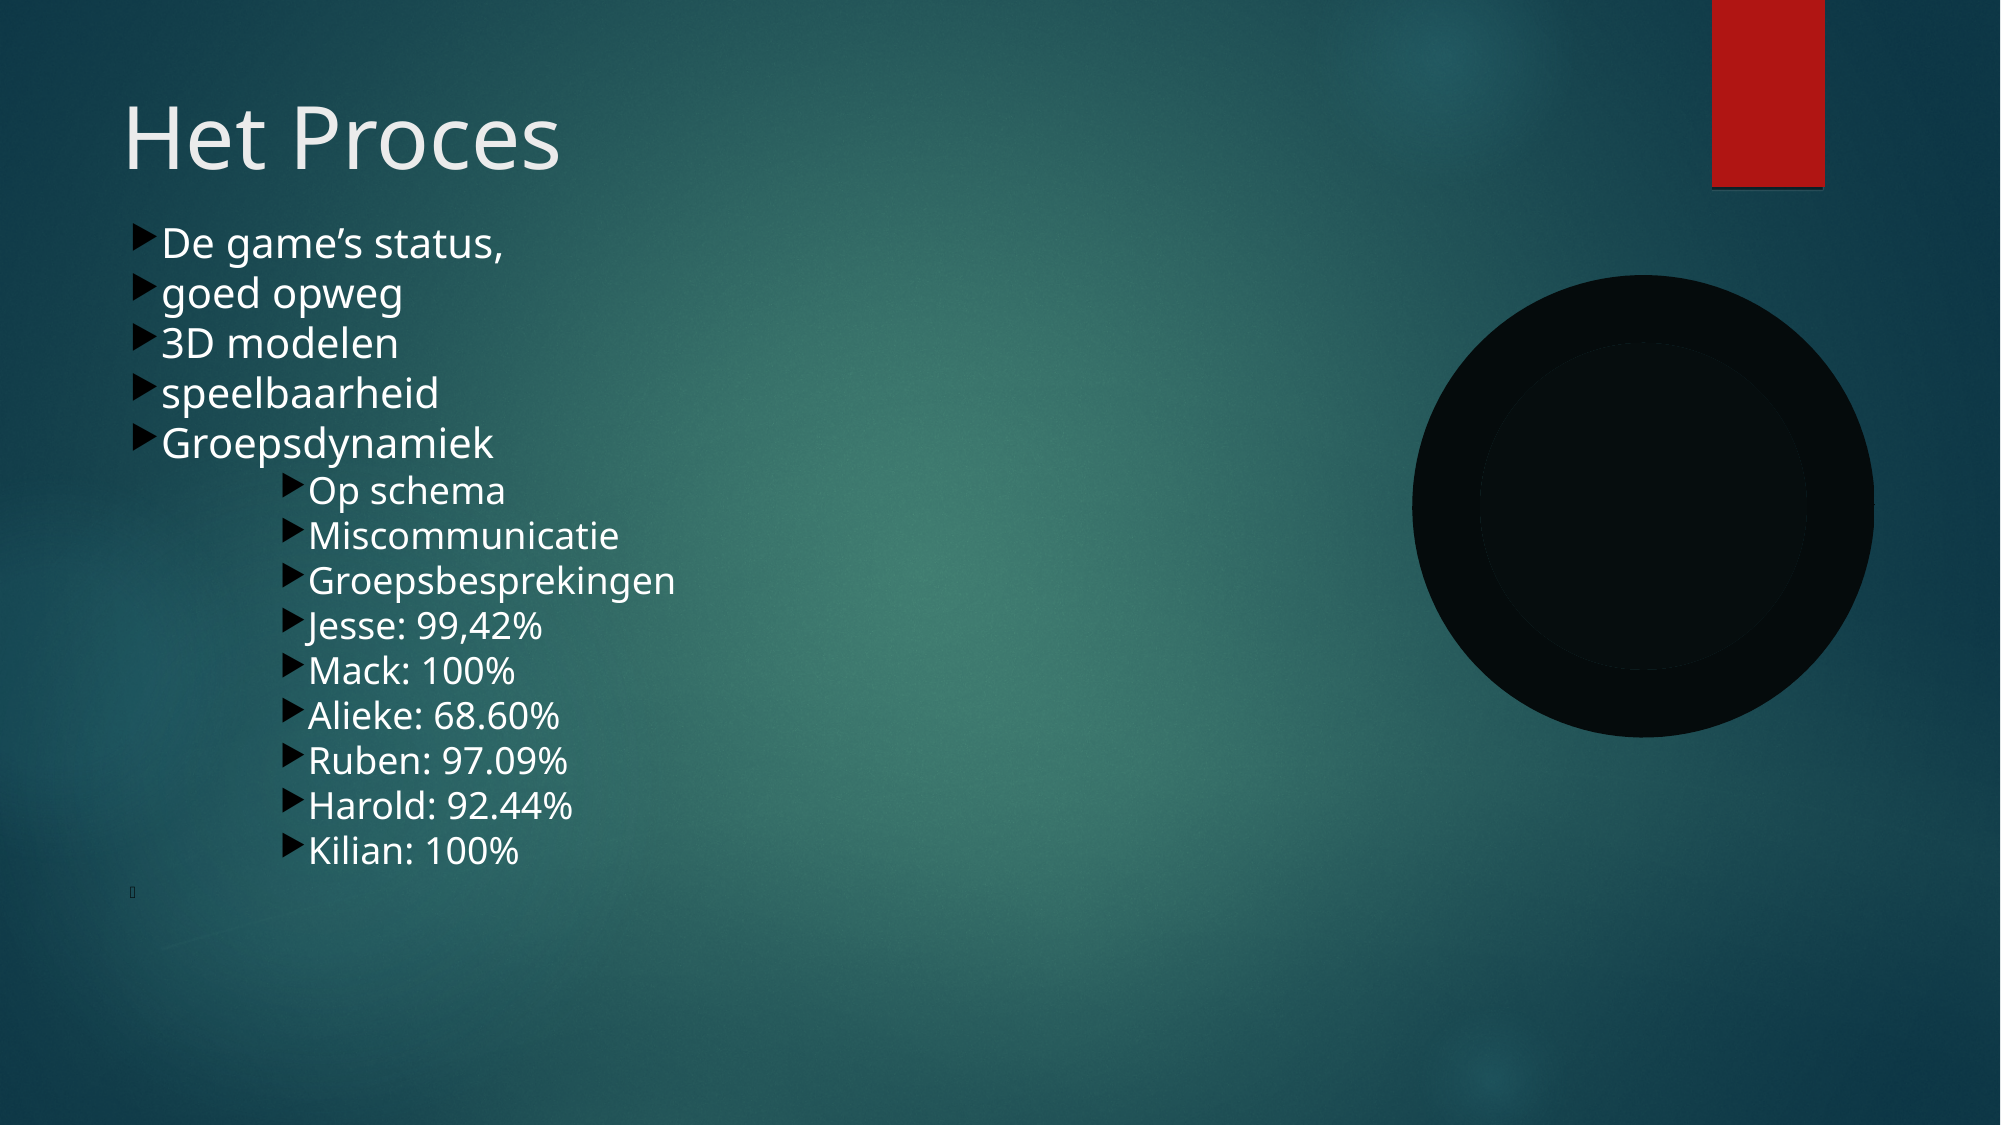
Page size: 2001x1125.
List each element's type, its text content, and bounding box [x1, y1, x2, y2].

text_box De game’s status, goed opweg 3D modelen speelbaarheid Groepsdynamiek Op schema Miscommunicatie Groepsbesprekingen Jesse: 99,42% Mack: 100% Alieke: 68.60% Ruben: 97.09% Harold: 92.44% Kilian: 100% [115, 209, 1772, 993]
text_box Het Proces [106, 74, 1649, 305]
